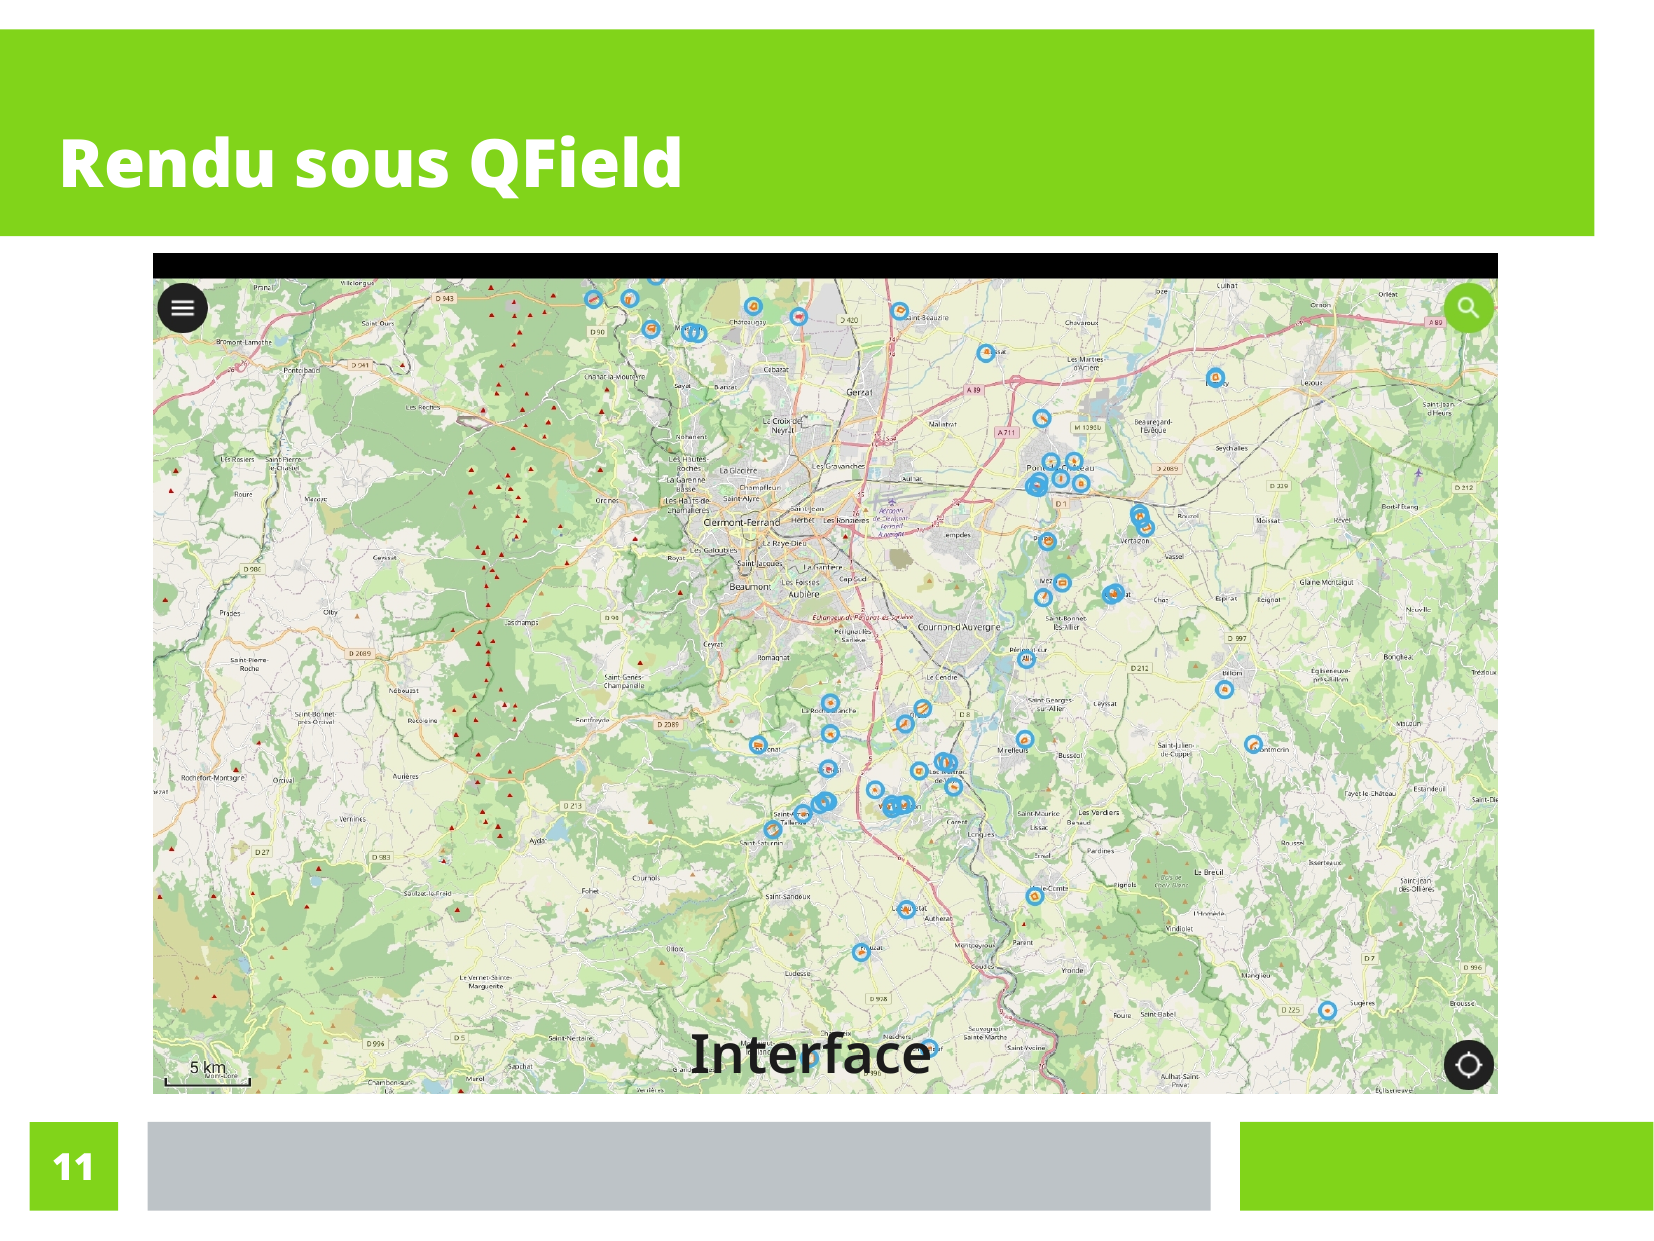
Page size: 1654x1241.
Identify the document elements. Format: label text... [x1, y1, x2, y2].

title Rendu sous QField [59, 59, 1595, 207]
list Interface [59, 1015, 1565, 1093]
picture [153, 253, 1498, 1015]
